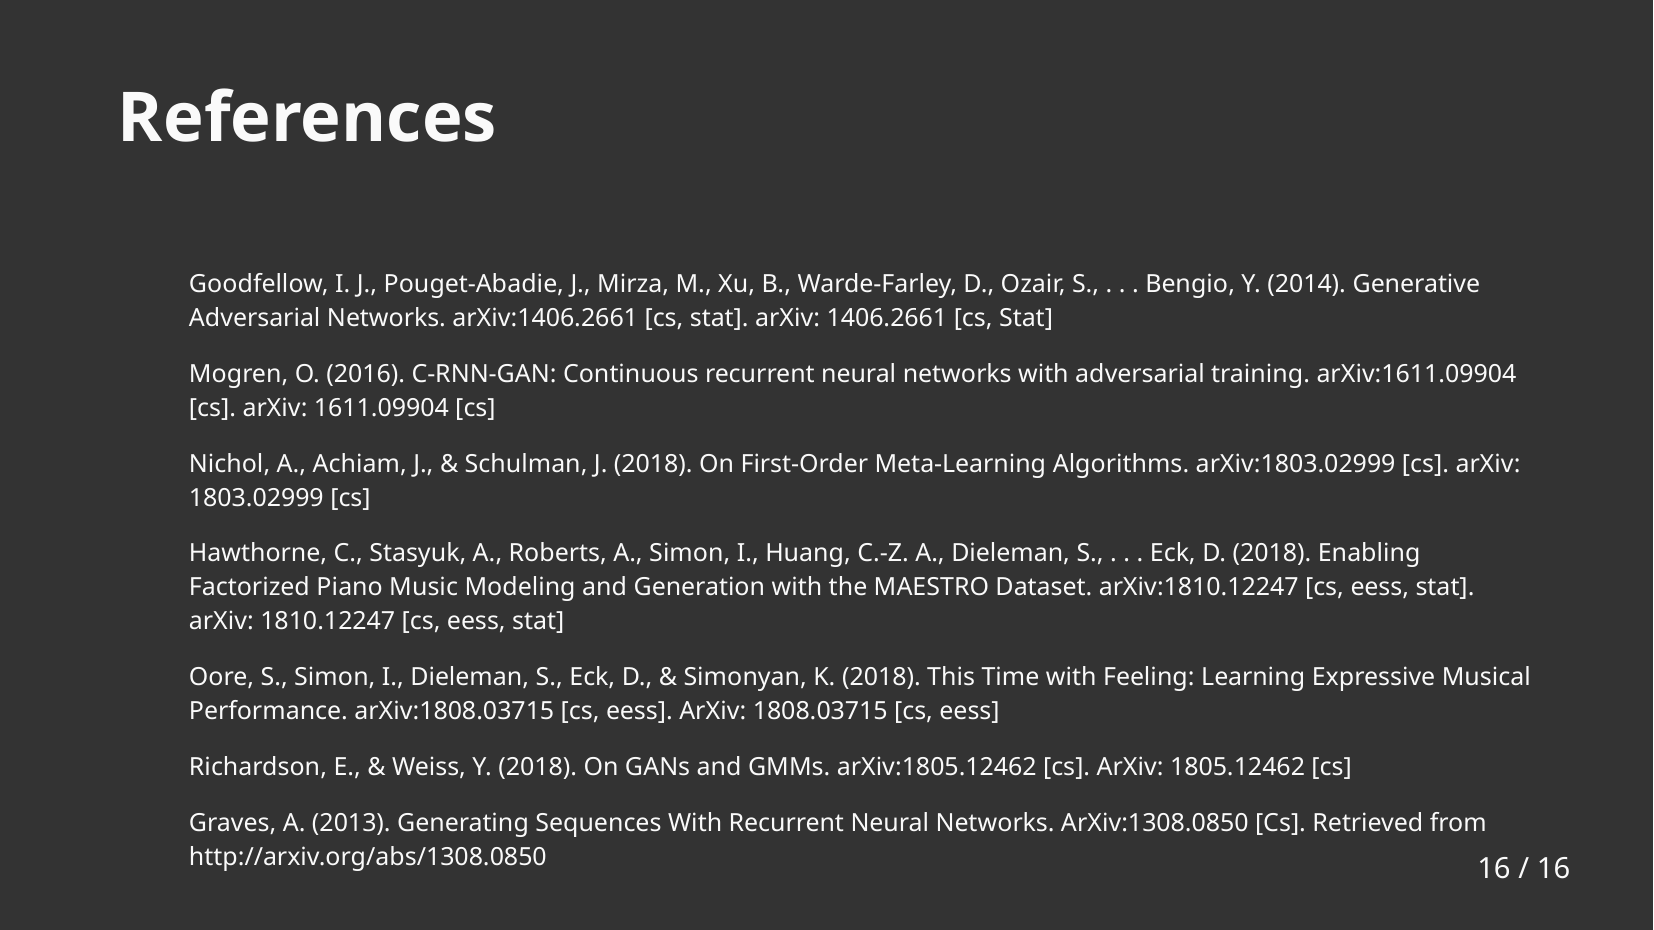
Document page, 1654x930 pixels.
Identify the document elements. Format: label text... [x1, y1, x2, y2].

list Goodfellow, I. J., Pouget-Abadie, J., Mirza, M., Xu, B., Warde-Farley, D., Ozair, S., . . . Bengio, Y. (2014). Generative Adversarial Networks. arXiv:1406.2661 [cs, stat]. arXiv: 1406.2661 [cs, Stat] Mogren, O. (2016). C-RNN-GAN: Continuous recurrent neural networks with adversarial training. arXiv:1611.09904 [cs]. arXiv: 1611.09904 [cs] Nichol, A., Achiam, J., & Schulman, J. (2018). On First-Order Meta-Learning Algorithms. arXiv:1803.02999 [cs]. arXiv: 1803.02999 [cs] Hawthorne, C., Stasyuk, A., Roberts, A., Simon, I., Huang, C.-Z. A., Dieleman, S., . . . Eck, D. (2018). Enabling Factorized Piano Music Modeling and Generation with the MAESTRO Dataset. arXiv:1810.12247 [cs, eess, stat]. arXiv: 1810.12247 [cs, eess, stat] Oore, S., Simon, I., Dieleman, S., Eck, D., & Simonyan, K. (2018). This Time with Feeling: Learning Expressive Musical Performance. arXiv:1808.03715 [cs, eess]. ArXiv: 1808.03715 [cs, eess] Richardson, E., & Weiss, Y. (2018). On GANs and GMMs. arXiv:1805.12462 [cs]. ArXiv: 1805.12462 [cs] Graves, A. (2013). Generating Sequences With Recurrent Neural Networks. ArXiv:1308.0850 [Cs]. Retrieved from http://arxiv.org/abs/1308.0850 [117, 265, 1535, 806]
title References [117, 36, 1571, 193]
